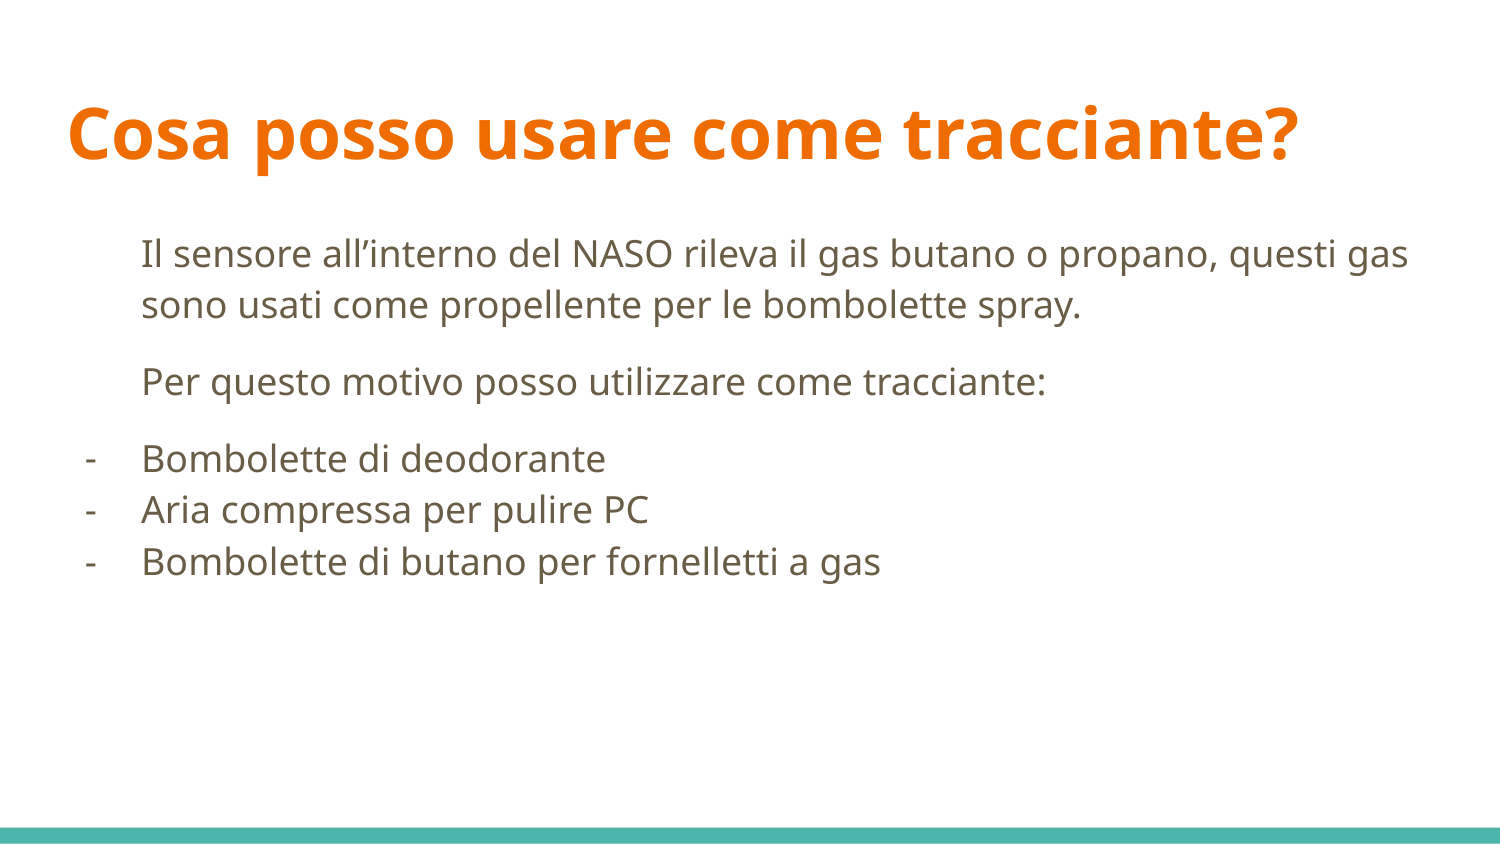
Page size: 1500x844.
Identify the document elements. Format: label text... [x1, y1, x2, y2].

list Il sensore all’interno del NASO rileva il gas butano o propano, questi gas sono usati come propellente per le bombolette spray. Per questo motivo posso utilizzare come tracciante: Bombolette di deodorante Aria compressa per pulire PC Bombolette di butano per fornelletti a gas [51, 207, 1449, 750]
title Cosa posso usare come tracciante? [51, 72, 1449, 189]
